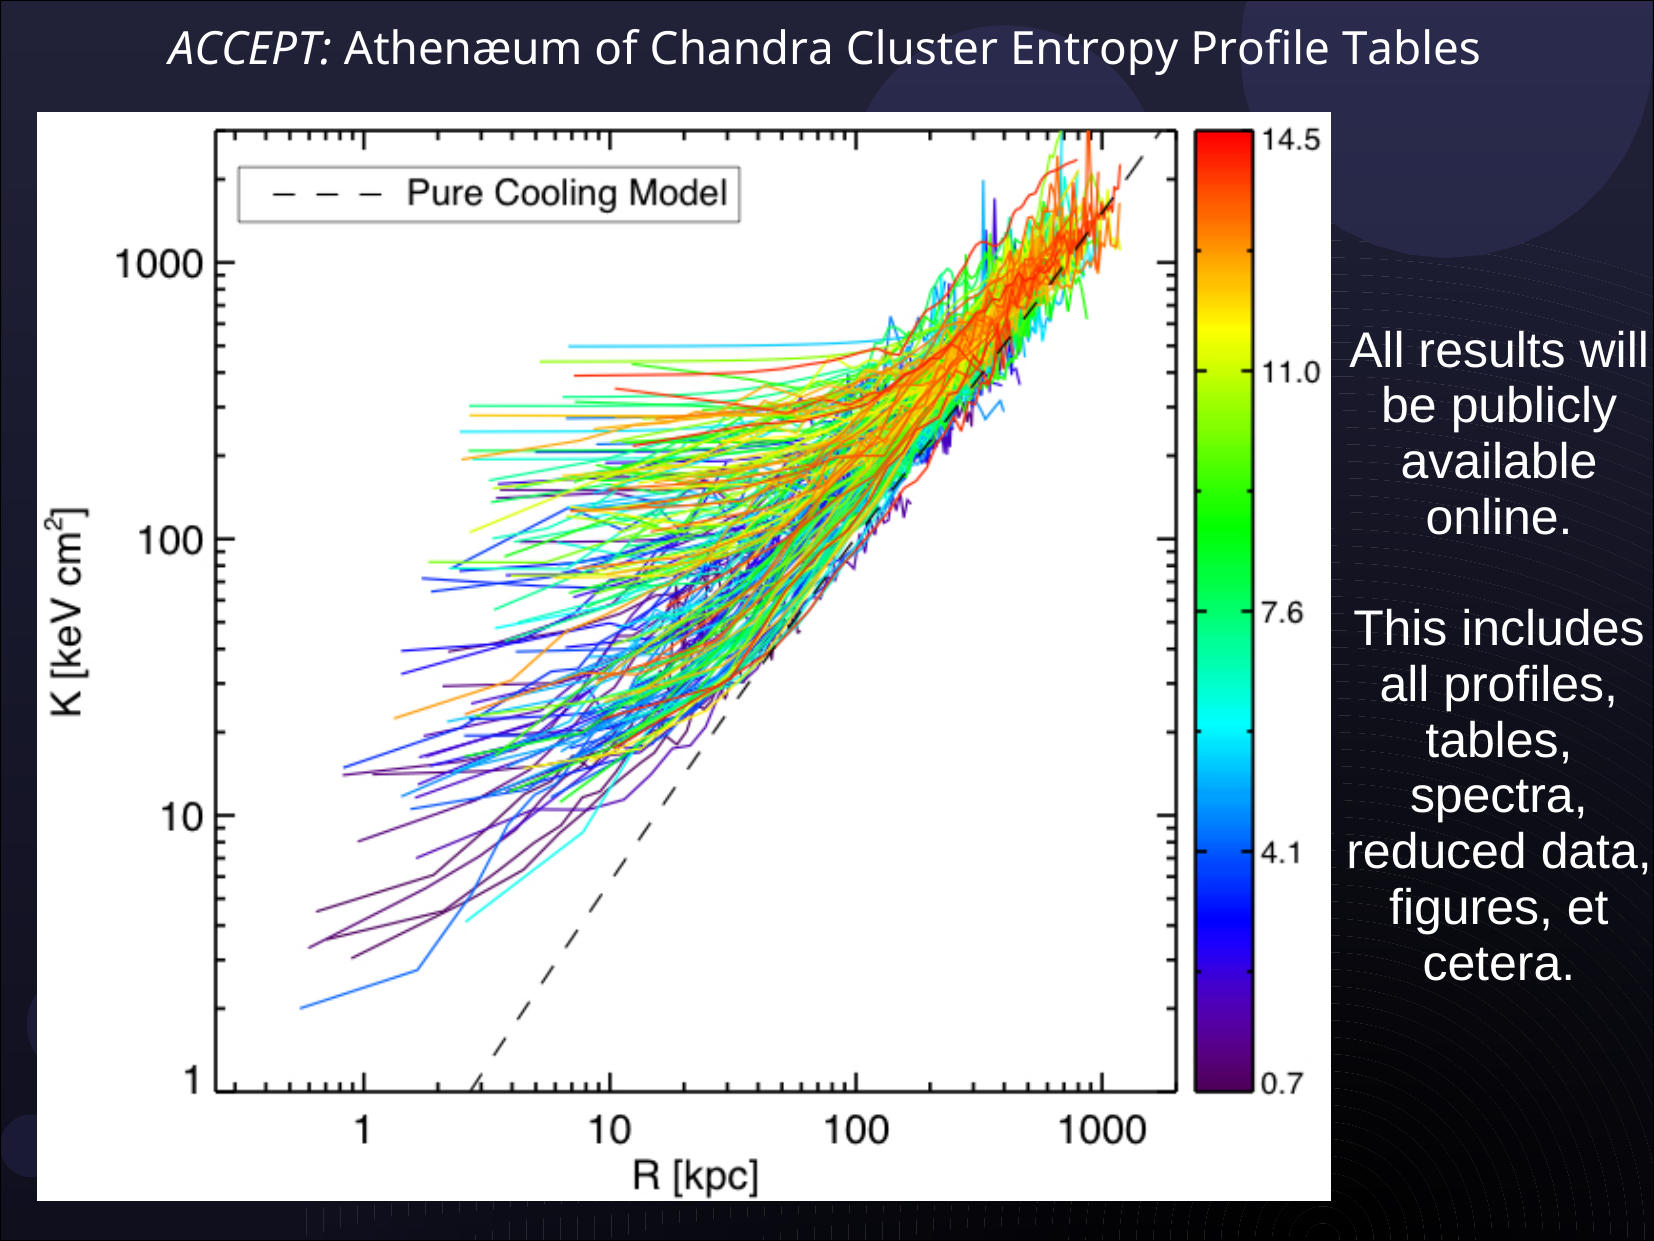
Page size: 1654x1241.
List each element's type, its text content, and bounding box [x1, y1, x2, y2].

picture [37, 112, 1331, 1201]
text_box ACCEPT: Athenæum of Chandra Cluster Entropy Profile Tables [0, 15, 1651, 81]
text_box All results will be publicly available online. This includes all profiles, tables, spectra, reduced data, figures, et cetera. [1346, 321, 1654, 991]
